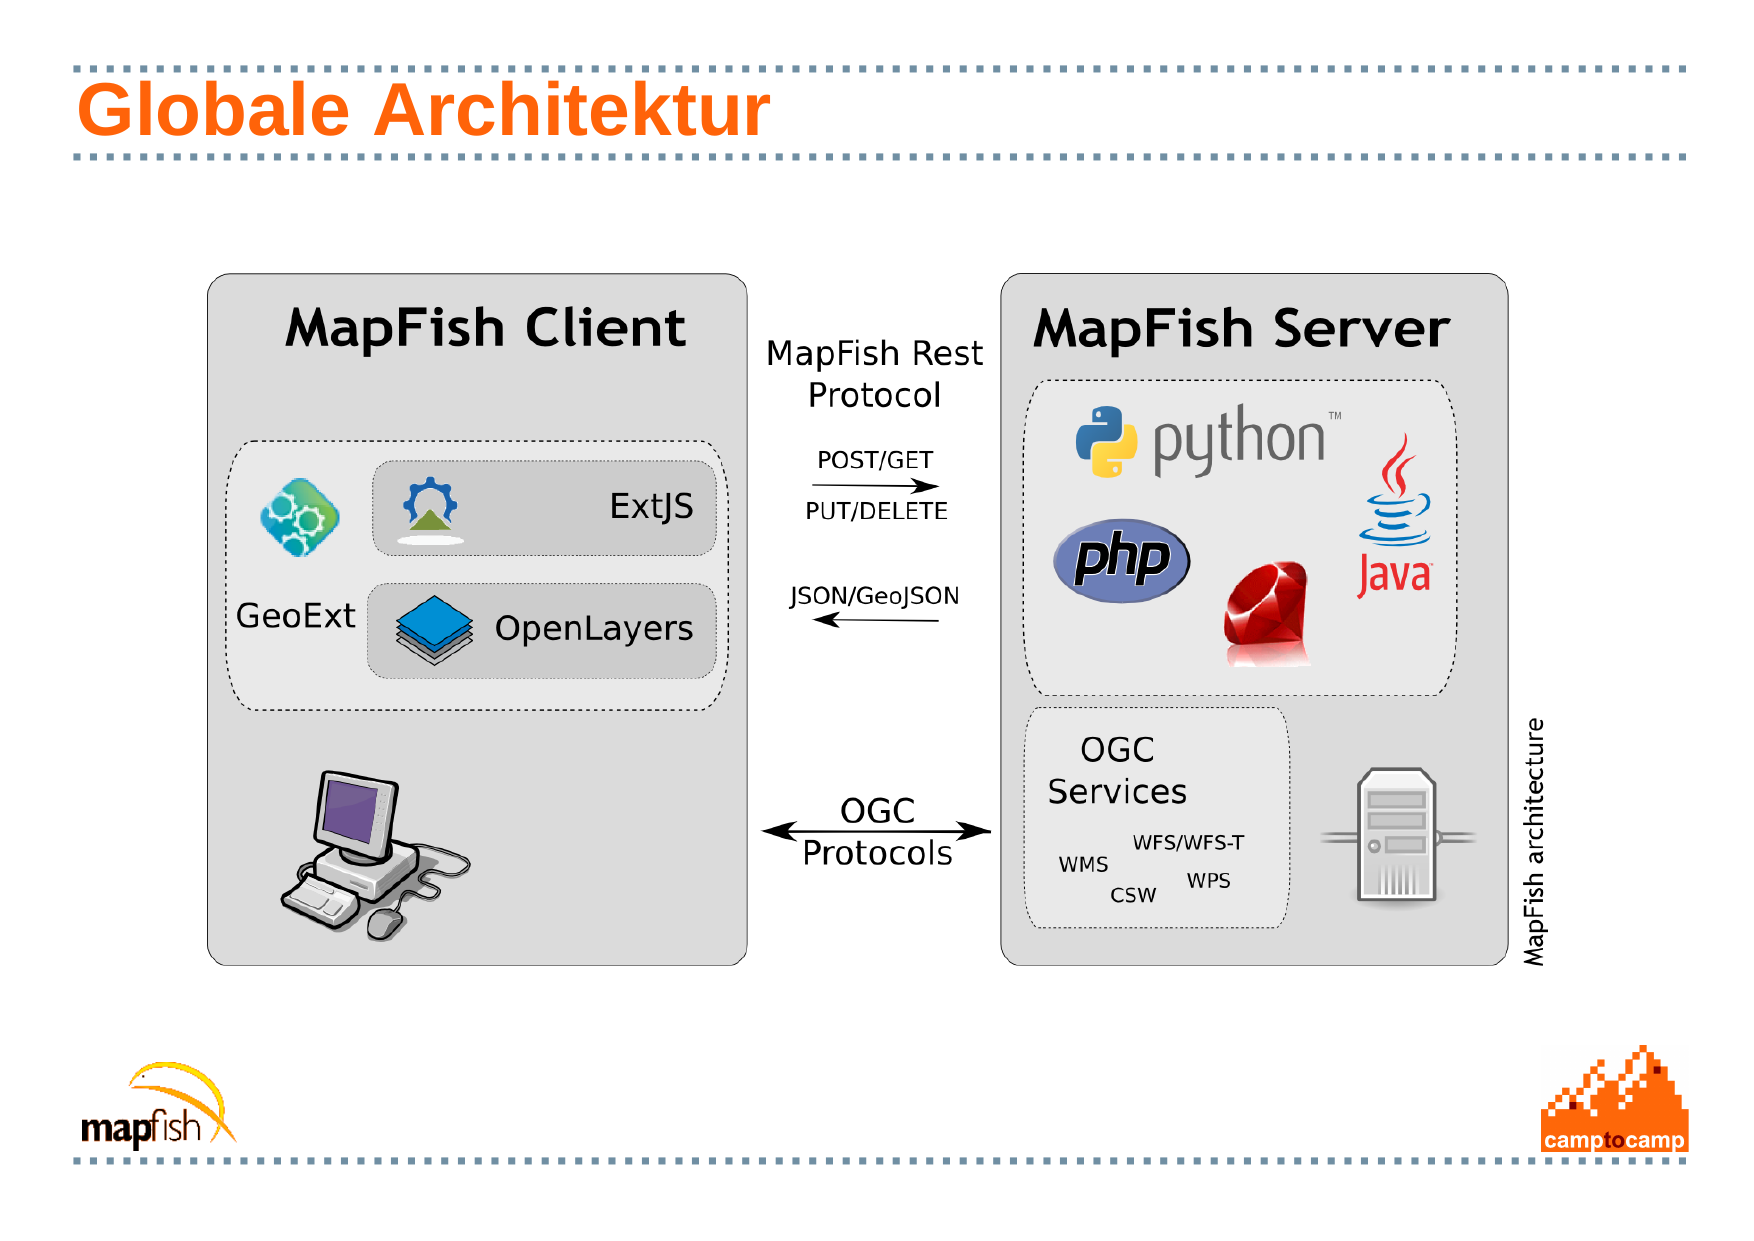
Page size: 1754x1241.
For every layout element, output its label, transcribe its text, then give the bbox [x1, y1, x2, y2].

picture [82, 1062, 237, 1151]
picture [1541, 1045, 1689, 1152]
picture [207, 273, 1548, 966]
title Globale Architektur [76, 67, 1695, 152]
